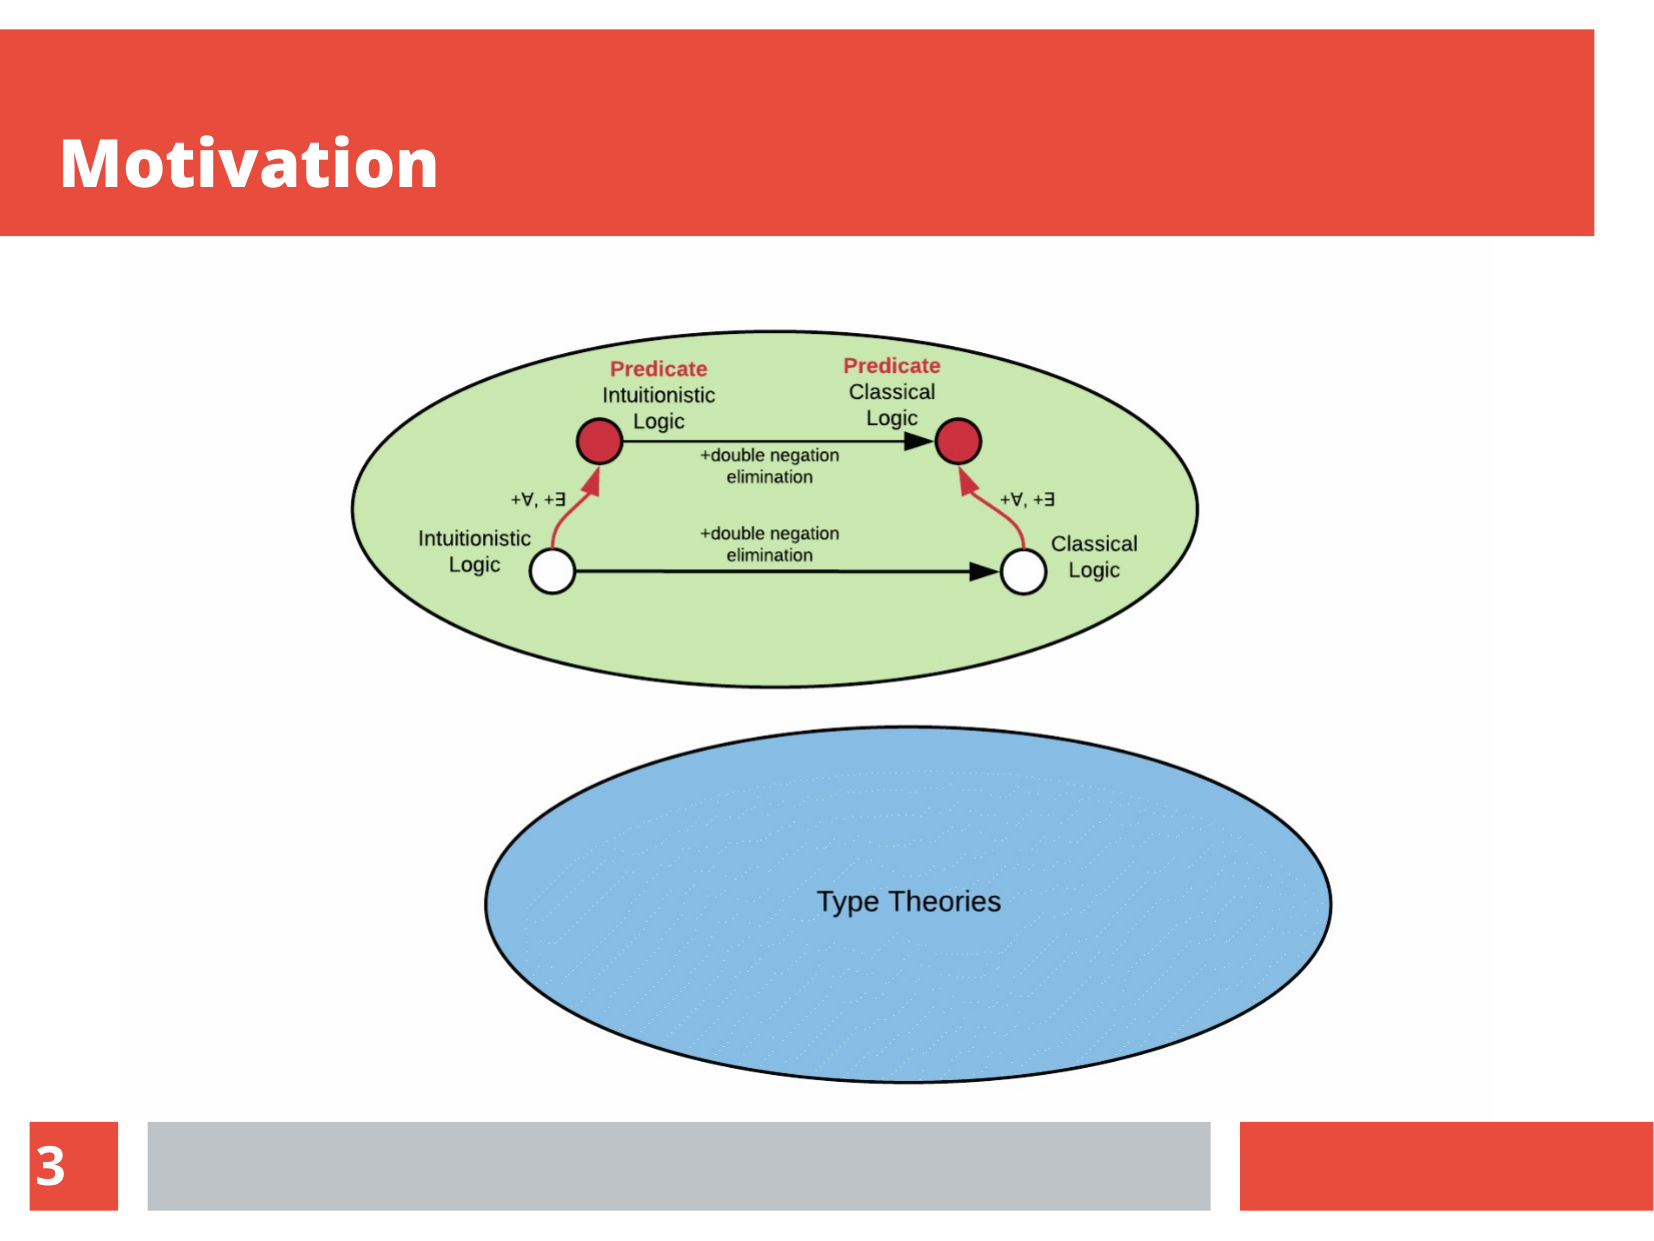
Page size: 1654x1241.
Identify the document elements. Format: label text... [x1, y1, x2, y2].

title Motivation [59, 58, 1595, 207]
text_box 3 [20, 1119, 254, 1210]
picture [124, 240, 1494, 1121]
